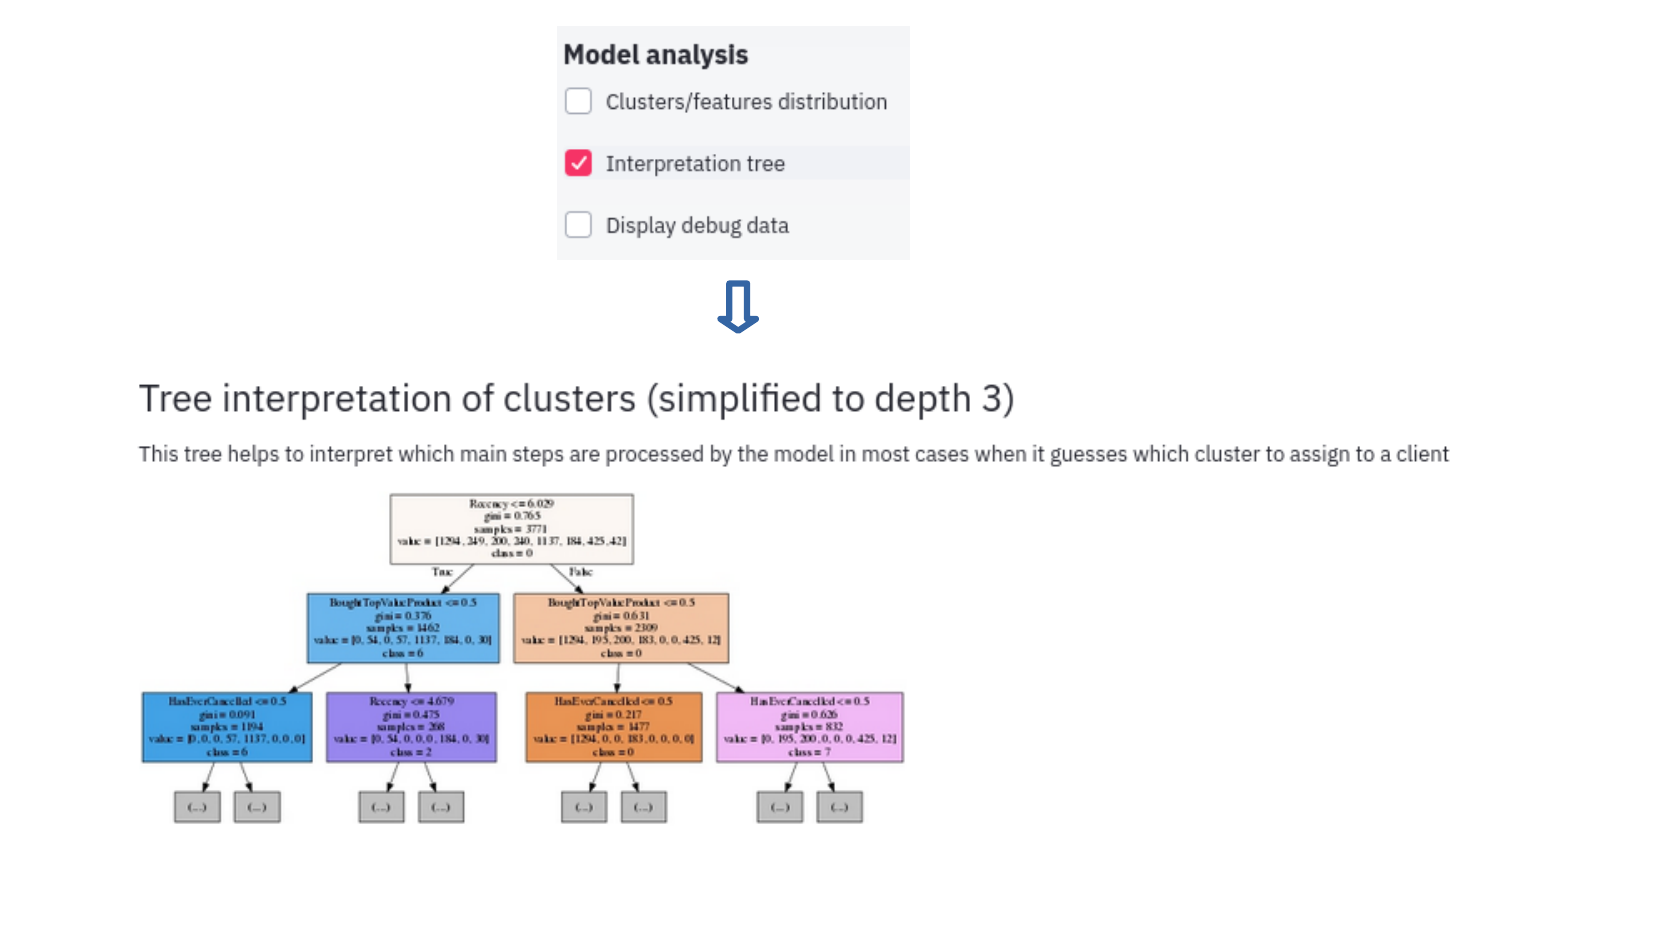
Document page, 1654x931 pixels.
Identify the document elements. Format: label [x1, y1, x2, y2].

text_box [720, 283, 756, 331]
picture [118, 370, 1470, 839]
picture [557, 26, 910, 260]
